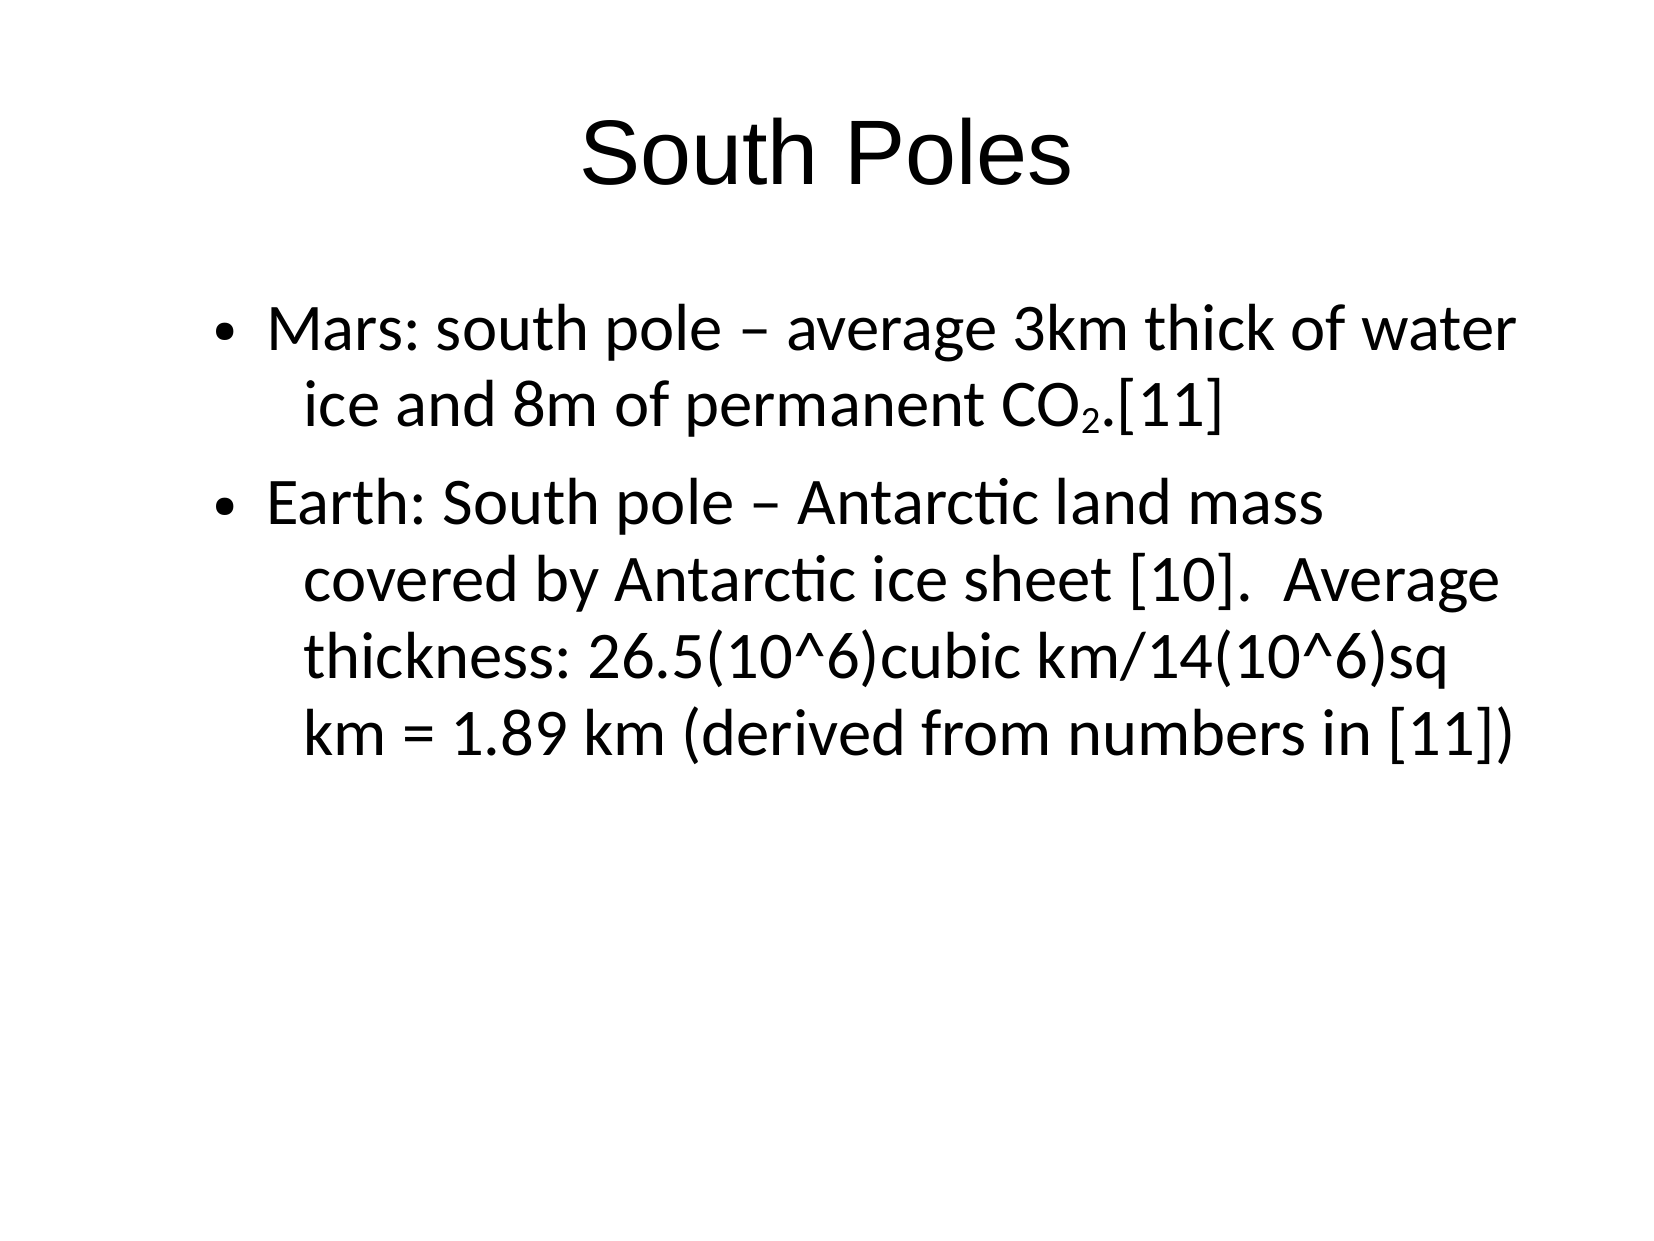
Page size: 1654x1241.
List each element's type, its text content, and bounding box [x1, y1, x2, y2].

list Mars: south pole – average 3km thick of water ice and 8m of permanent CO2.[11] Earth: South pole – Antarctic land mass covered by Antarctic ice sheet [10]. Average thickness: 26.5(10^6)cubic km/14(10^6)sq km = 1.89 km (derived from numbers in [11]) [82, 290, 1538, 1010]
title South Poles [82, 49, 1571, 257]
